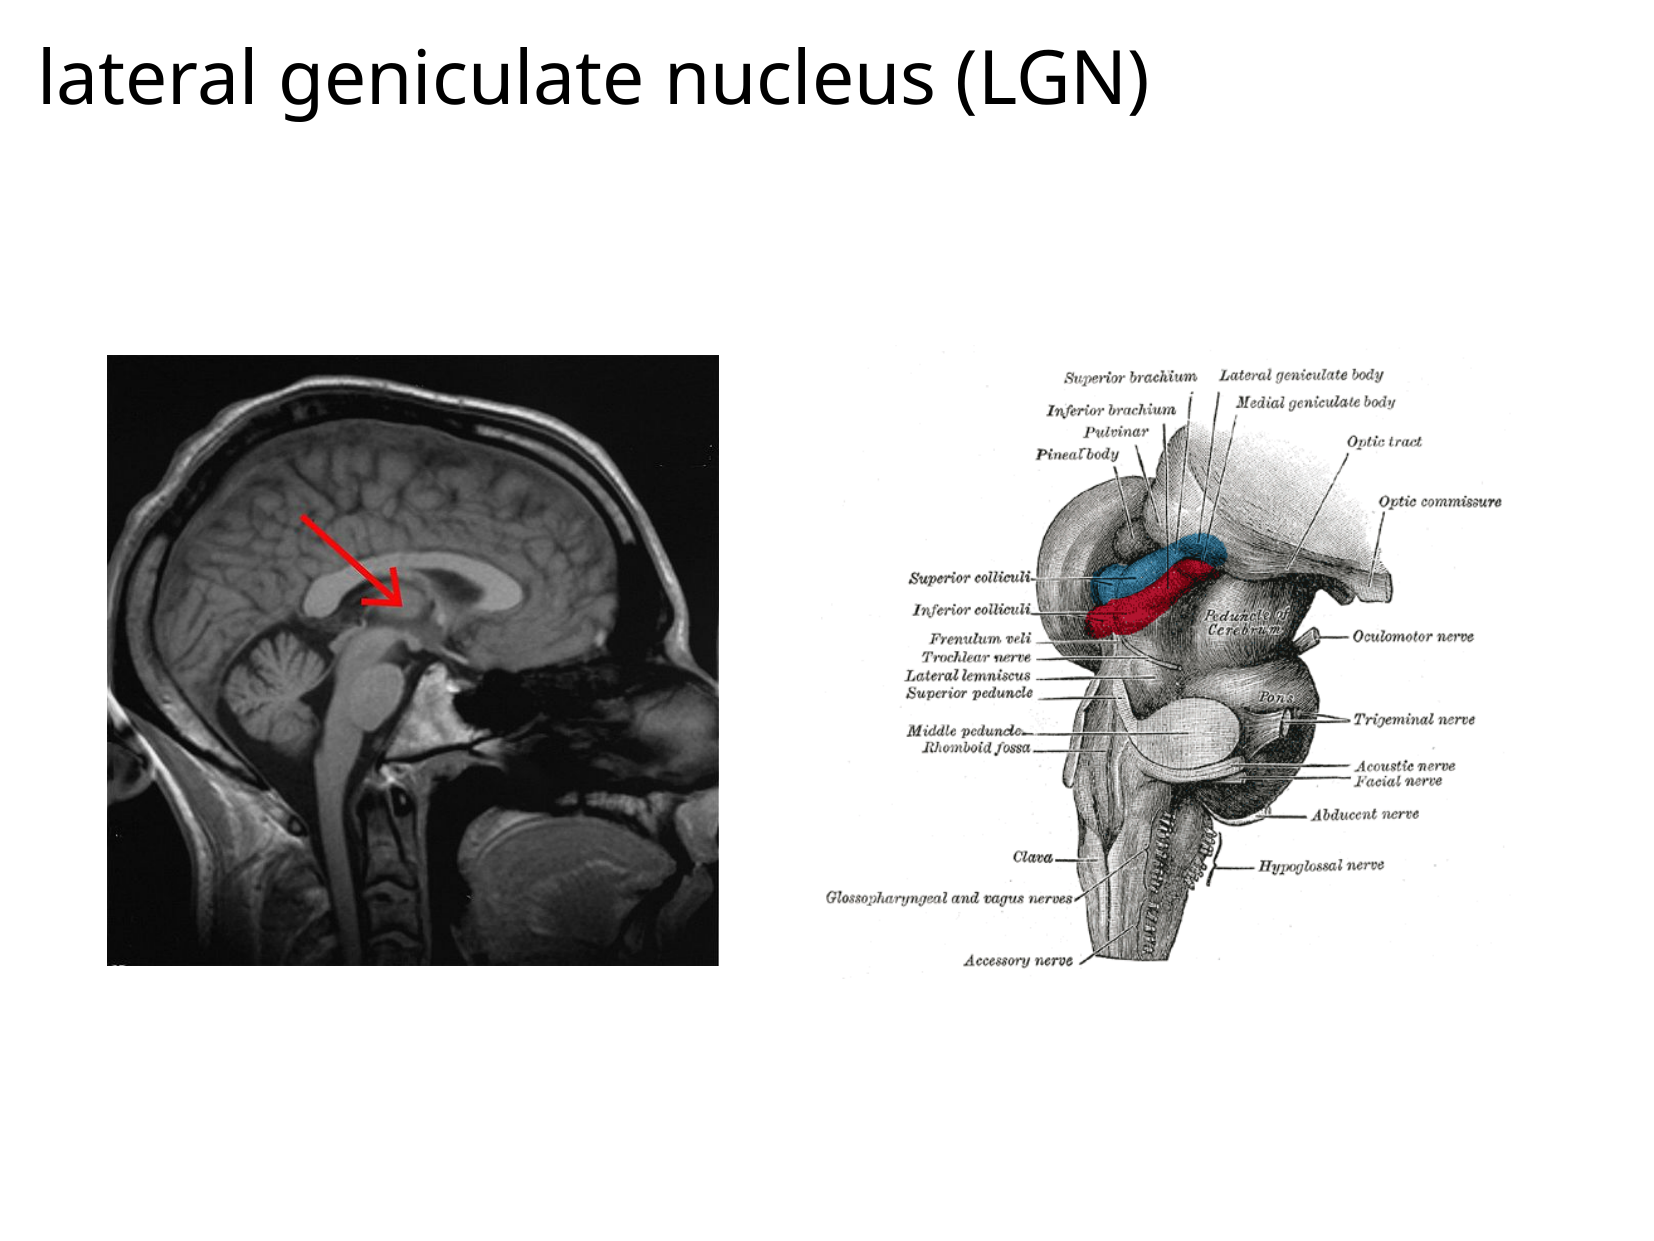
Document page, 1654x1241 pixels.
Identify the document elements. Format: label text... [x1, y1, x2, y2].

picture [107, 355, 719, 966]
title lateral geniculate nucleus (LGN) [37, 0, 1613, 151]
picture [820, 345, 1512, 979]
